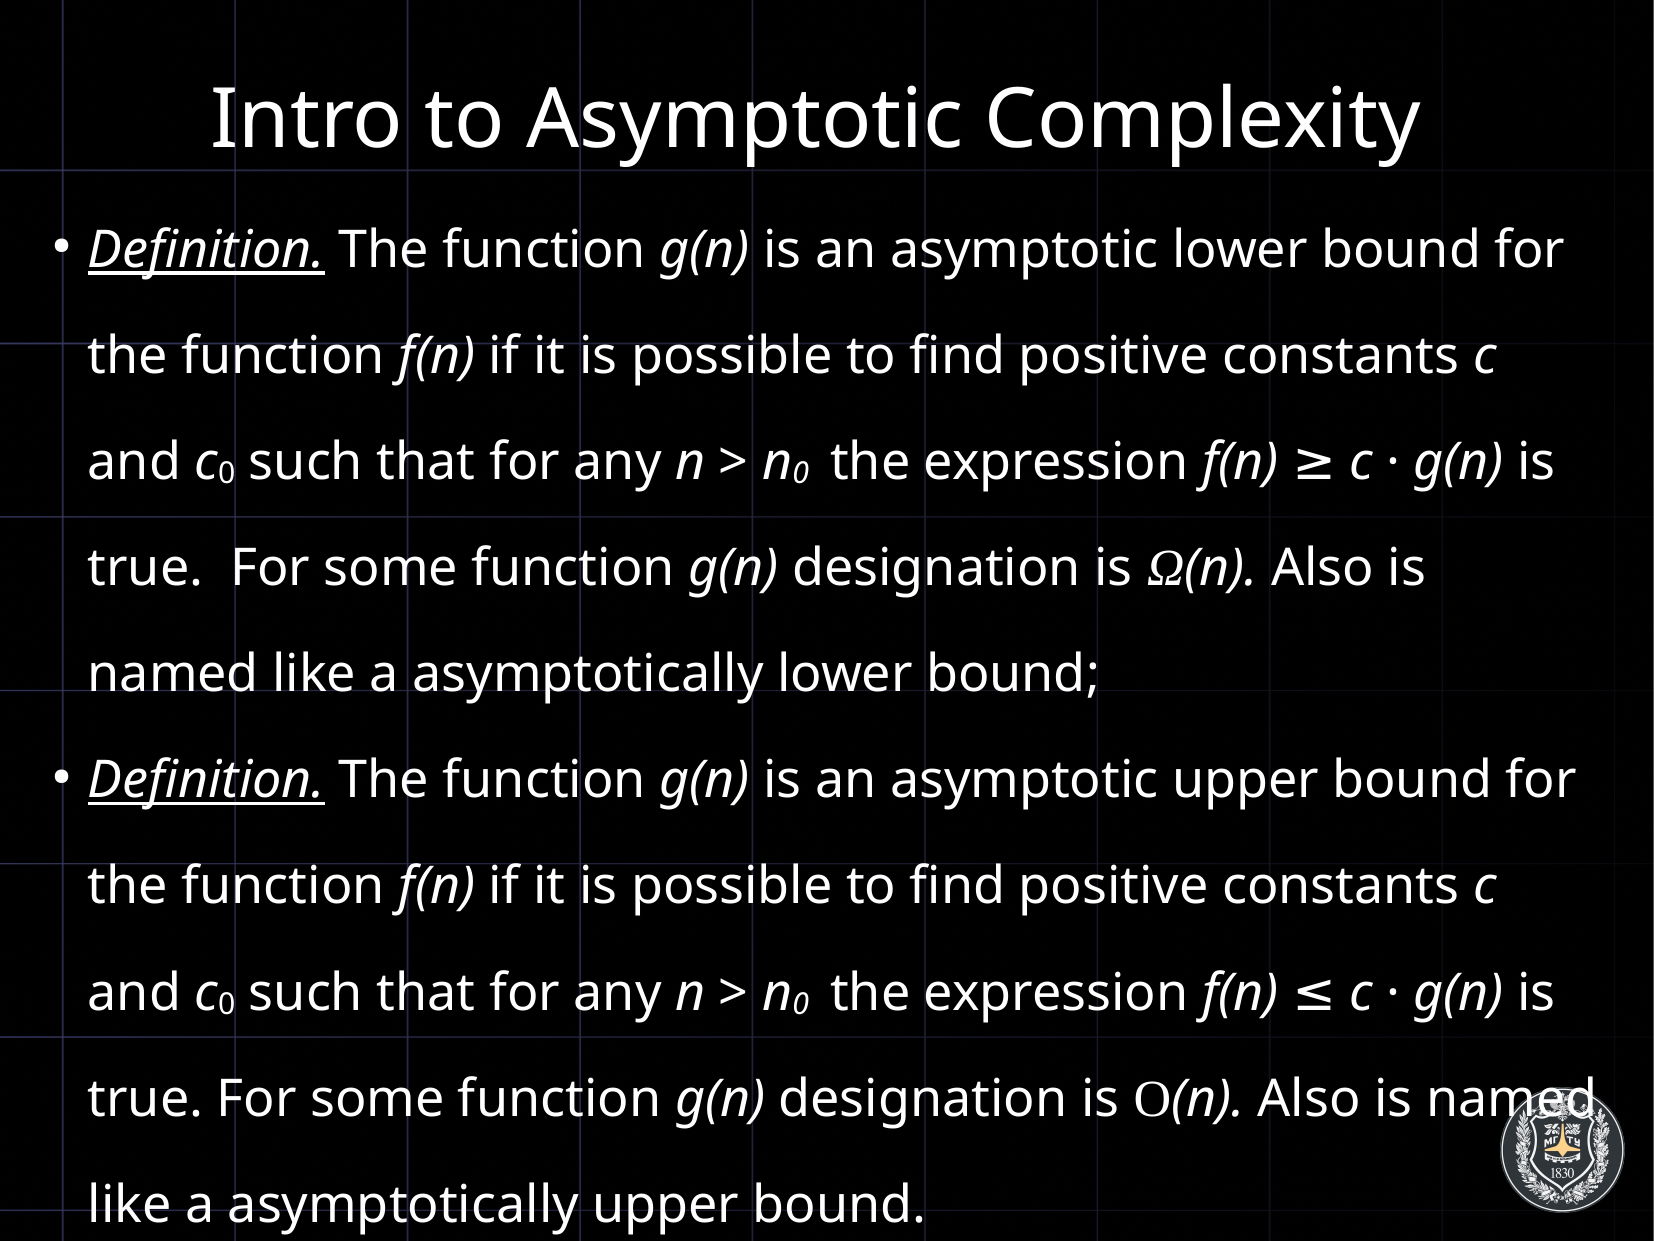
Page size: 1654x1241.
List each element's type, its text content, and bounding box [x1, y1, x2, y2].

title Intro to Asymptotic Complexity [82, 37, 1571, 168]
text_box Definition. The function g(n) is an asymptotic lower bound for the function f(n) if it is possible to find positive constants c and c0 such that for any n > n0 the expression f(n) ≥ c · g(n) is true. For some function g(n) designation is Ω(n). Also is named like a asymptotically lower bound; Definition. The function g(n) is an asymptotic upper bound for the function f(n) if it is possible to find positive constants c and c0 such that for any n > n0 the expression f(n) ≤ c · g(n) is true. For some function g(n) designation is O(n). Also is named like a asymptotically upper bound. [37, 168, 1613, 1241]
picture [0, 0, 1654, 1241]
